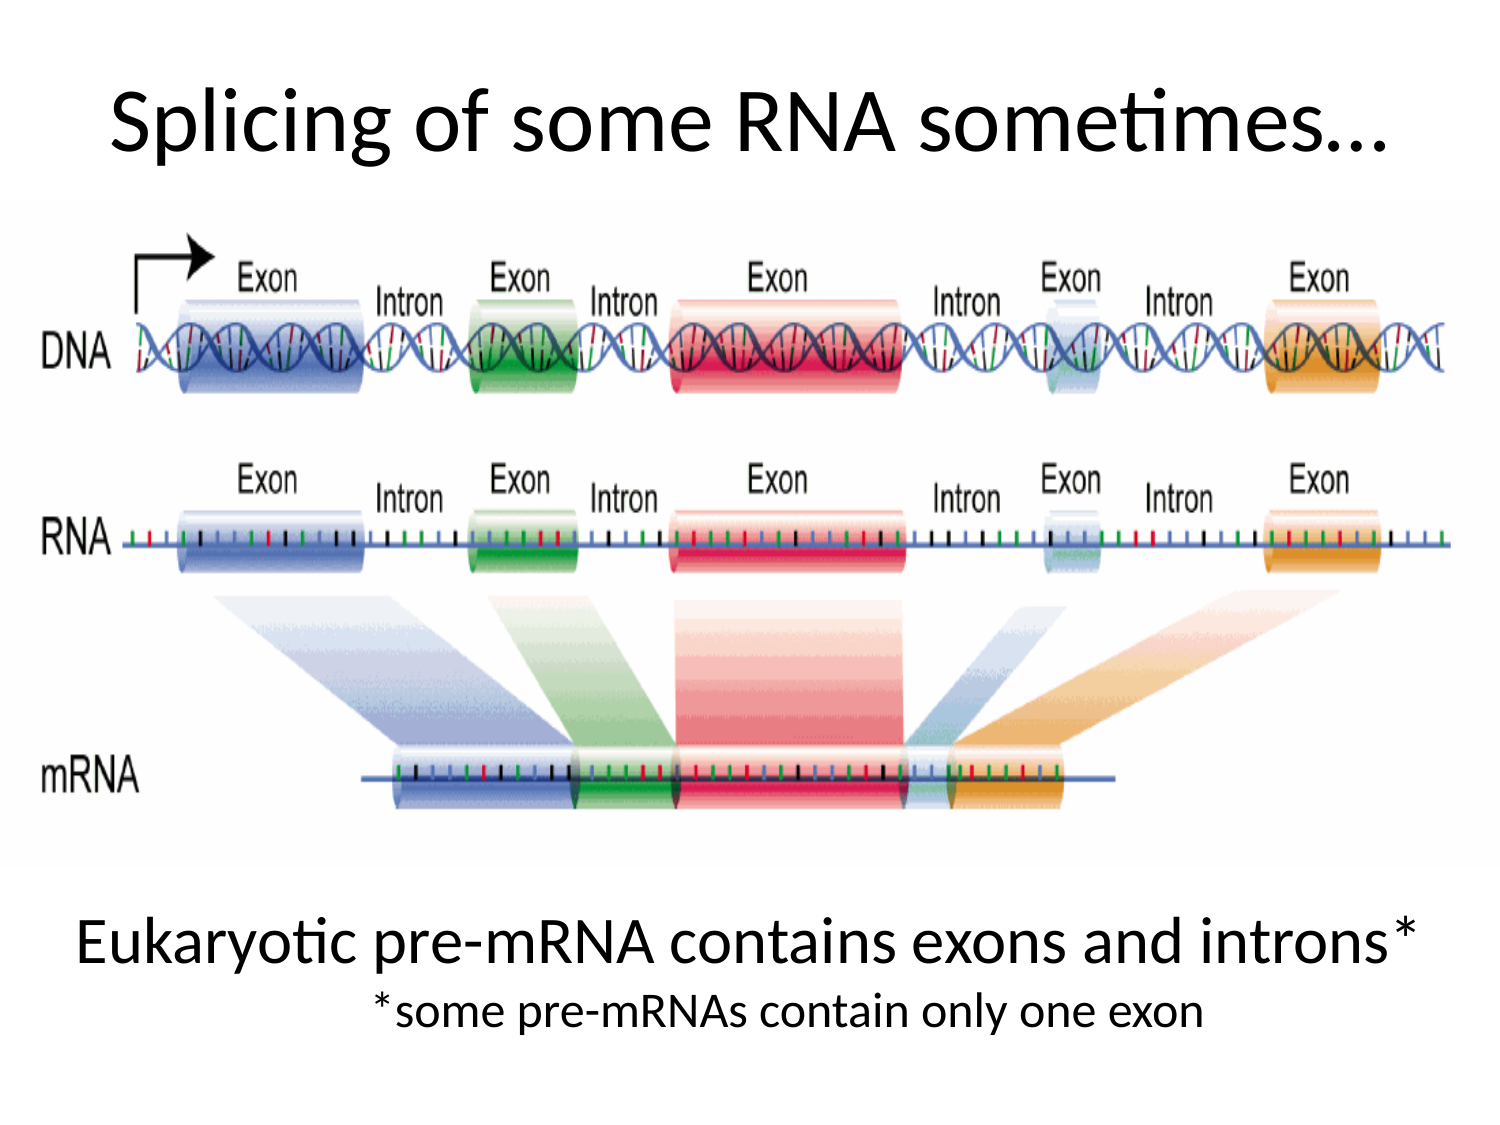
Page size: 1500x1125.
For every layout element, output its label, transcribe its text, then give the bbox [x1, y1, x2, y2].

text_box Eukaryotic pre-mRNA contains exons and introns* *some pre-mRNAs contain only one exon [0, 889, 1500, 1125]
title Splicing of some RNA sometimes… [75, 20, 1425, 209]
picture [0, 202, 1500, 868]
